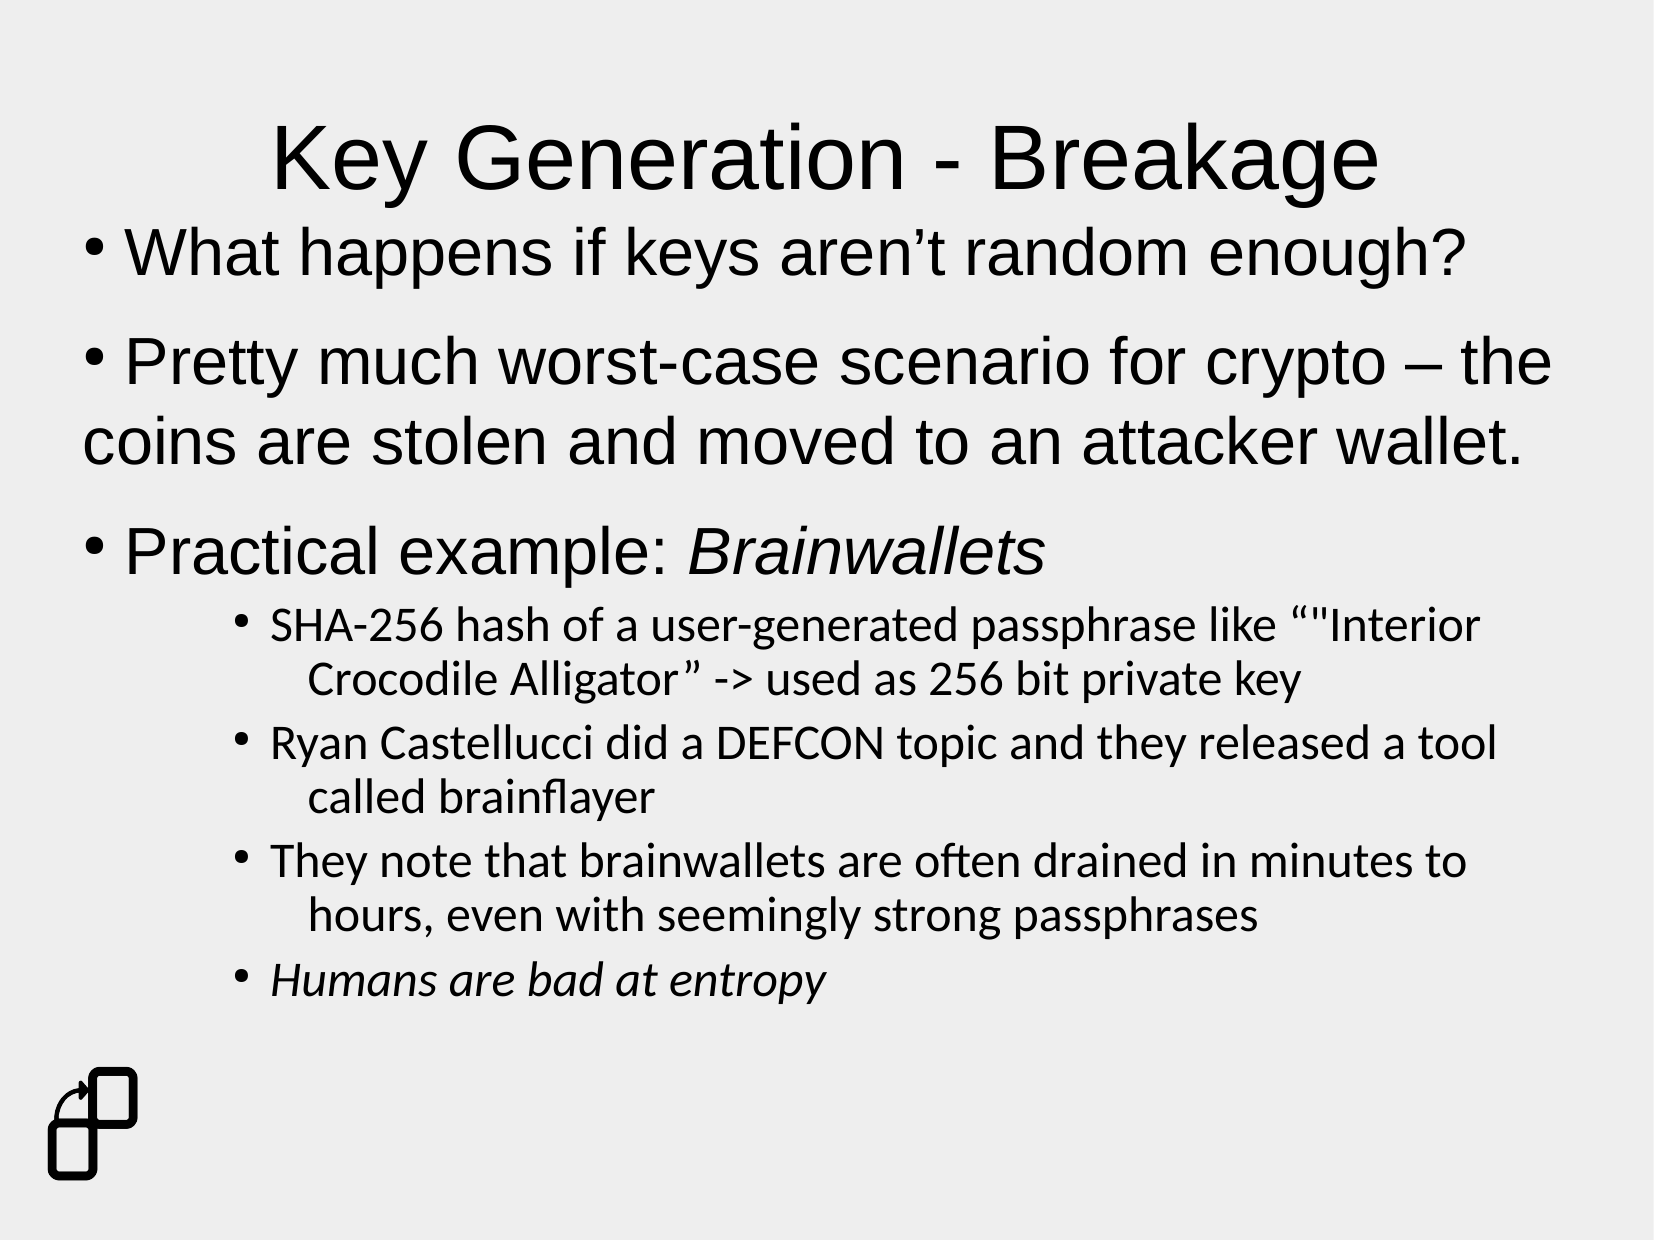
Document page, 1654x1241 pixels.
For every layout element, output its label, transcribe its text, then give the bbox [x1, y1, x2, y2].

list What happens if keys aren’t random enough? Pretty much worst-case scenario for crypto – the coins are stolen and moved to an attacker wallet. Practical example: Brainwallets SHA-256 hash of a user-generated passphrase like “"Interior Crocodile Alligator” -> used as 256 bit private key Ryan Castellucci did a DEFCON topic and they released a tool called brainflayer They note that brainwallets are often drained in minutes to hours, even with seemingly strong passphrases Humans are bad at entropy [82, 208, 1571, 1186]
picture [30, 1062, 153, 1186]
title Key Generation - Breakage [82, 97, 1571, 208]
